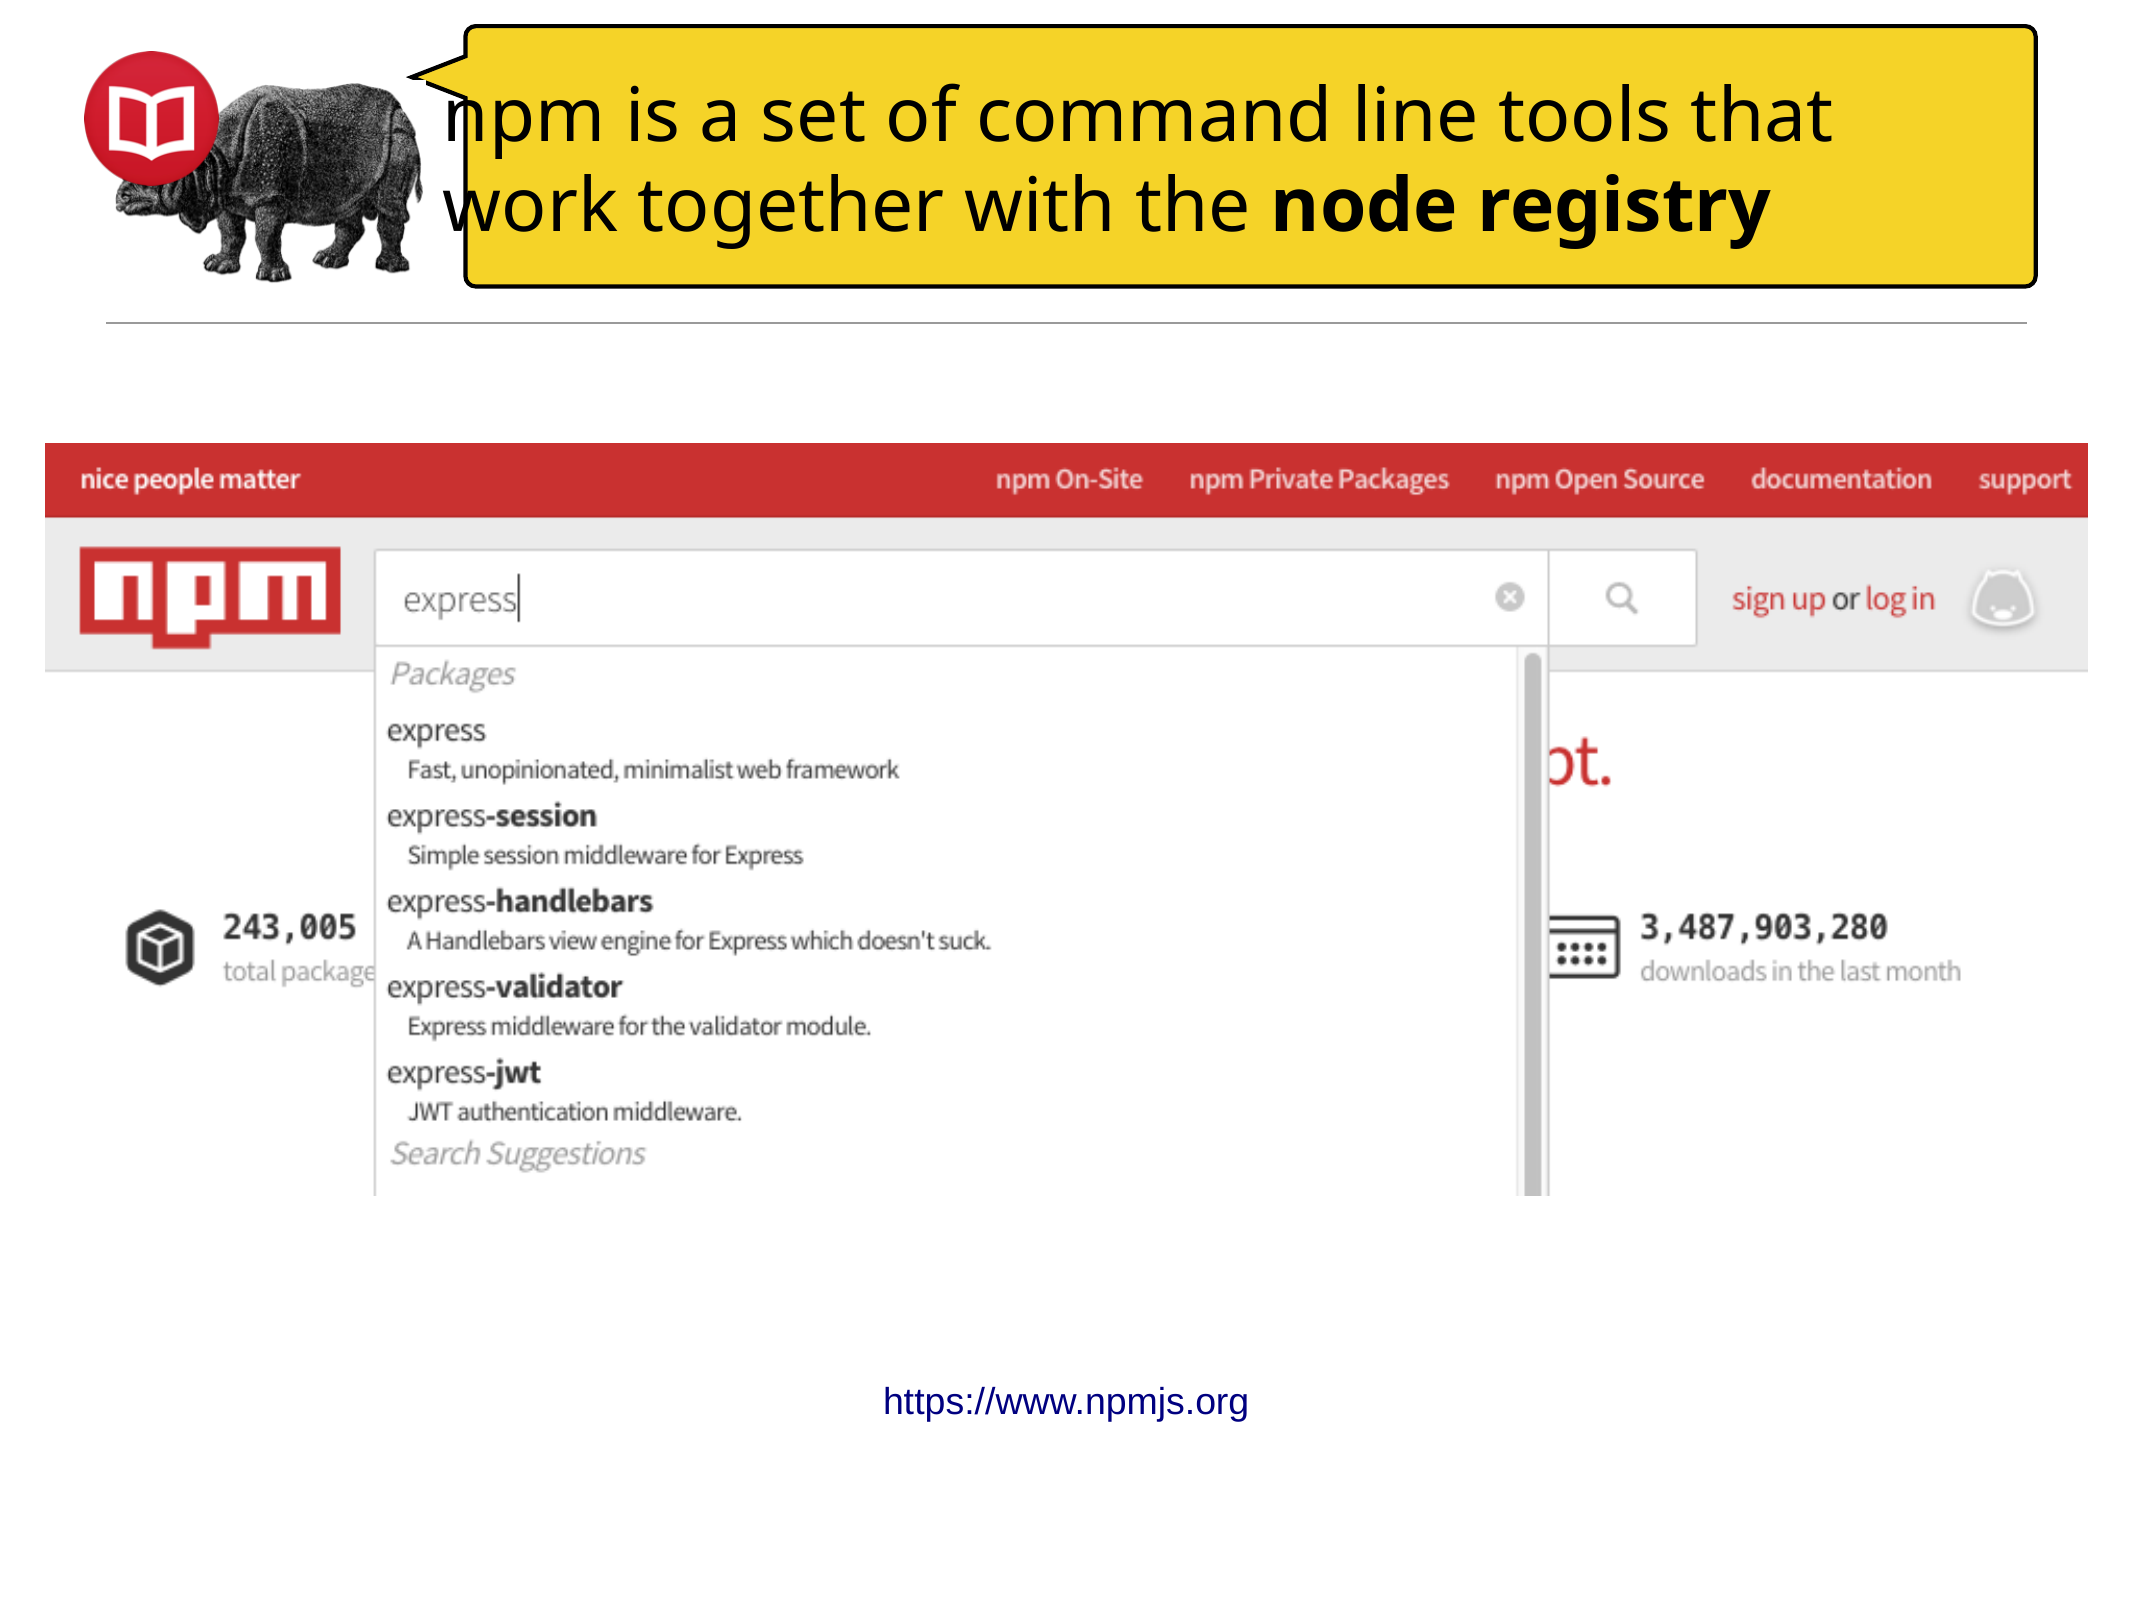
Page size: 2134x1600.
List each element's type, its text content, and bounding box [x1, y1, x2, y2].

picture [84, 51, 426, 287]
text_box https://www.npmjs.org [874, 1368, 1259, 1430]
picture [45, 443, 2088, 1196]
text_box npm is a set of command line tools that work together with the node registry [411, 26, 2036, 287]
